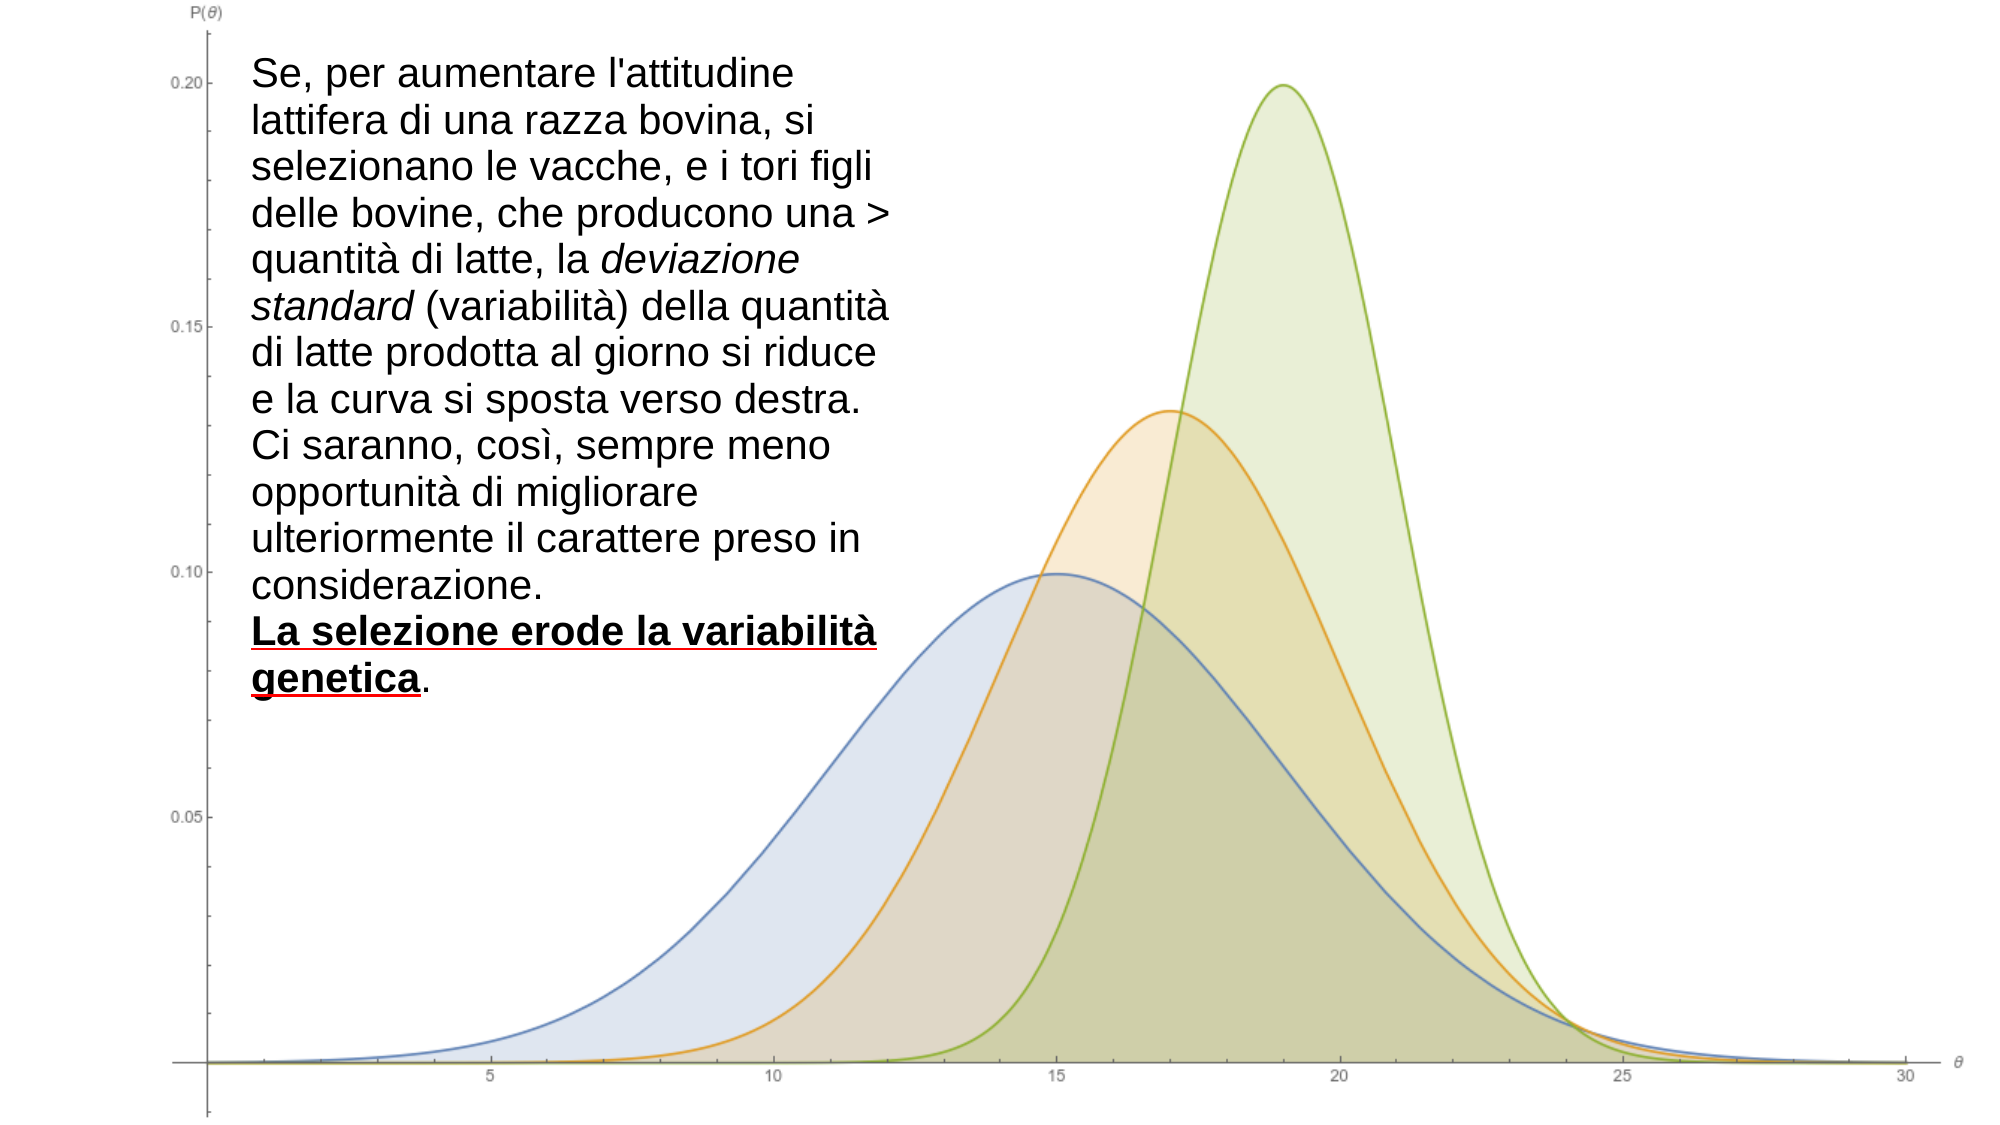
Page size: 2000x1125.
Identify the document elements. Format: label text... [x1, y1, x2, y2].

picture [162, 0, 2000, 1125]
text_box Se, per aumentare l'attitudine lattifera di una razza bovina, si selezionano le vacche, e i tori figli delle bovine, che producono una > quantità di latte, la deviazione standard (variabilità) della quantità di latte prodotta al giorno si riduce e la curva si sposta verso destra. Ci saranno, così, sempre meno opportunità di migliorare ulteriormente il carattere preso in considerazione. La selezione erode la variabilità genetica. [236, 42, 927, 709]
